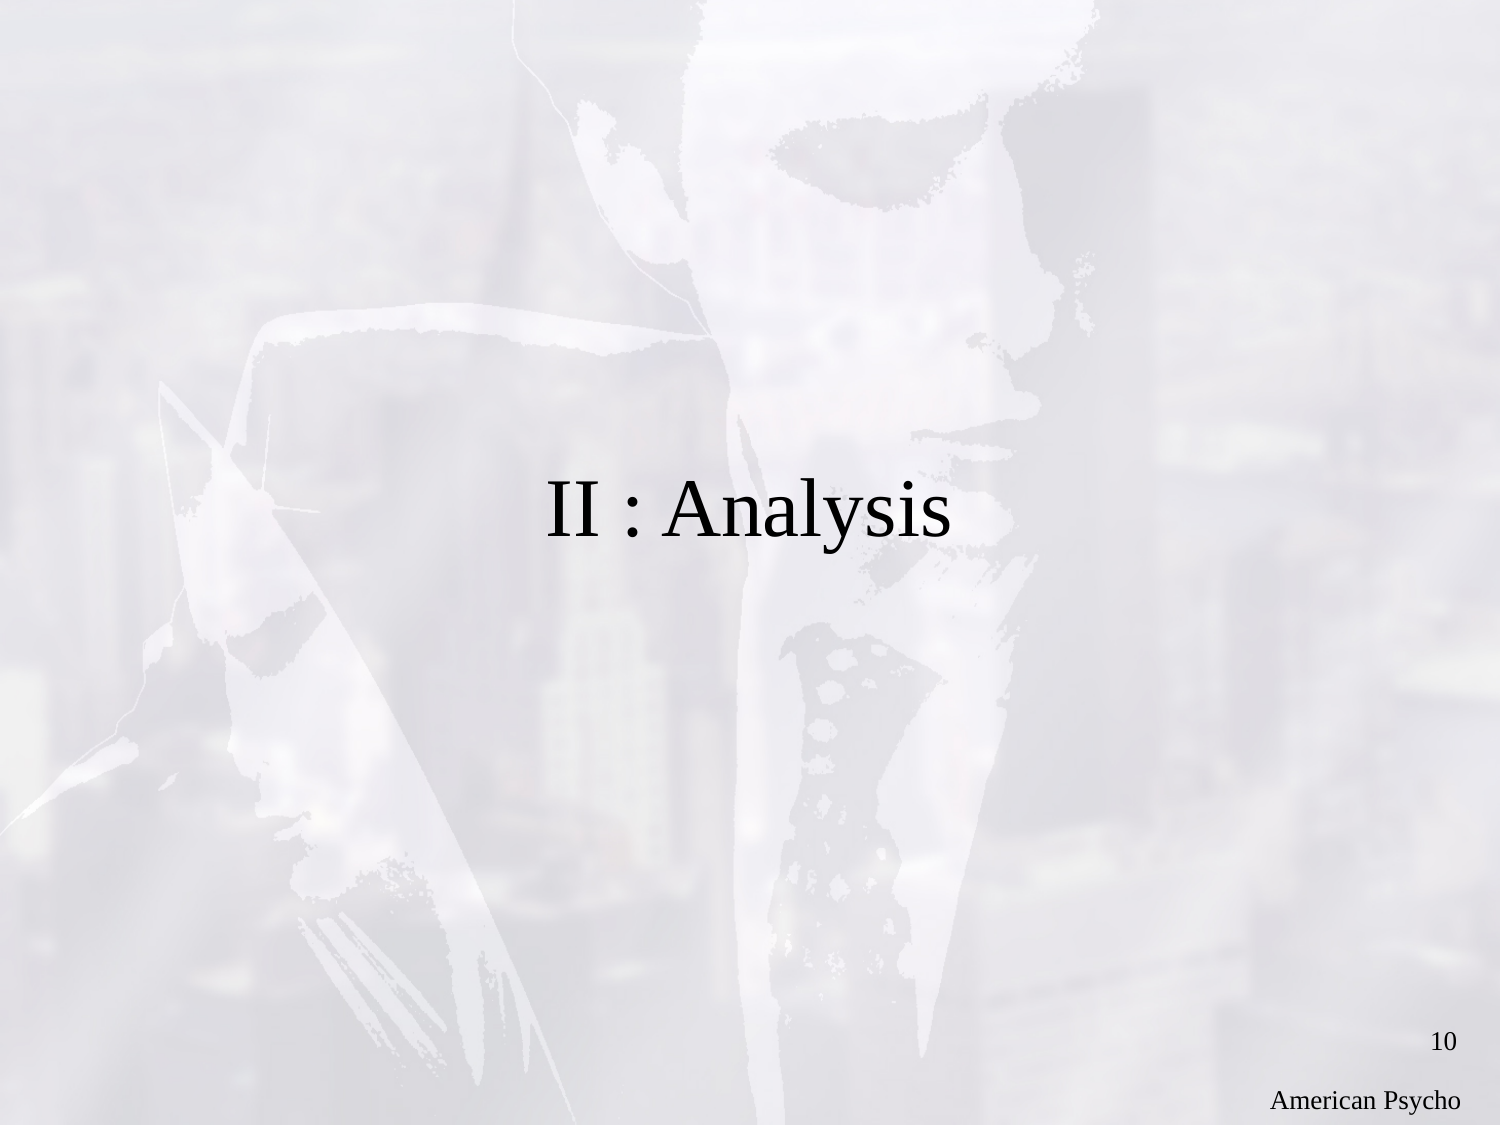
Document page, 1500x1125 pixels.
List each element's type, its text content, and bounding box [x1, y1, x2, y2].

title II : Analysis [58, 422, 1441, 595]
picture [0, 0, 1500, 1125]
